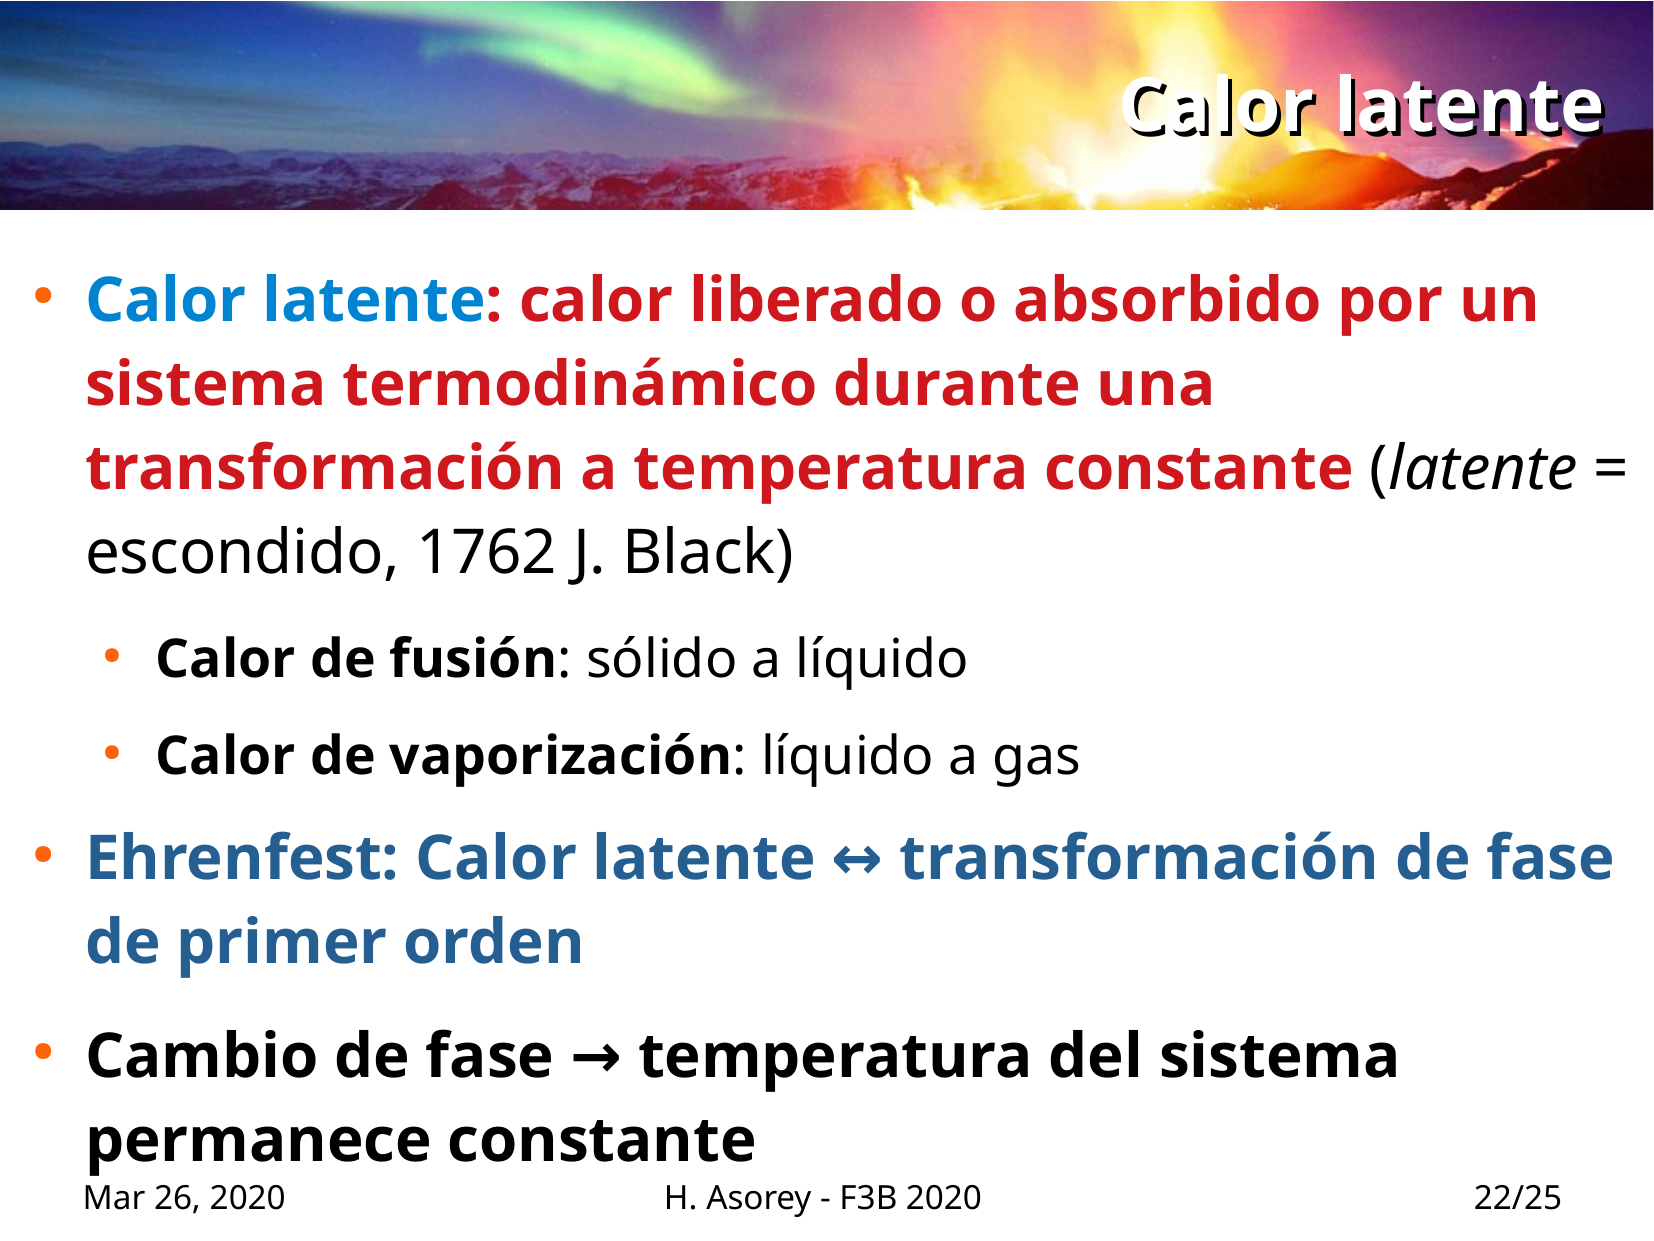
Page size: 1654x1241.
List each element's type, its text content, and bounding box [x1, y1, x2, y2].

title Calor latente [45, 15, 1606, 191]
picture [0, 1, 1654, 210]
list Calor latente: calor liberado o absorbido por un sistema termodinámico durante una transformación a temperatura constante (latente = escondido, 1762 J. Black) Calor de fusión: sólido a líquido Calor de vaporización: líquido a gas Ehrenfest: Calor latente ↔ transformación de fase de primer orden Cambio de fase → temperatura del sistema permanece constante [15, 255, 1636, 1186]
